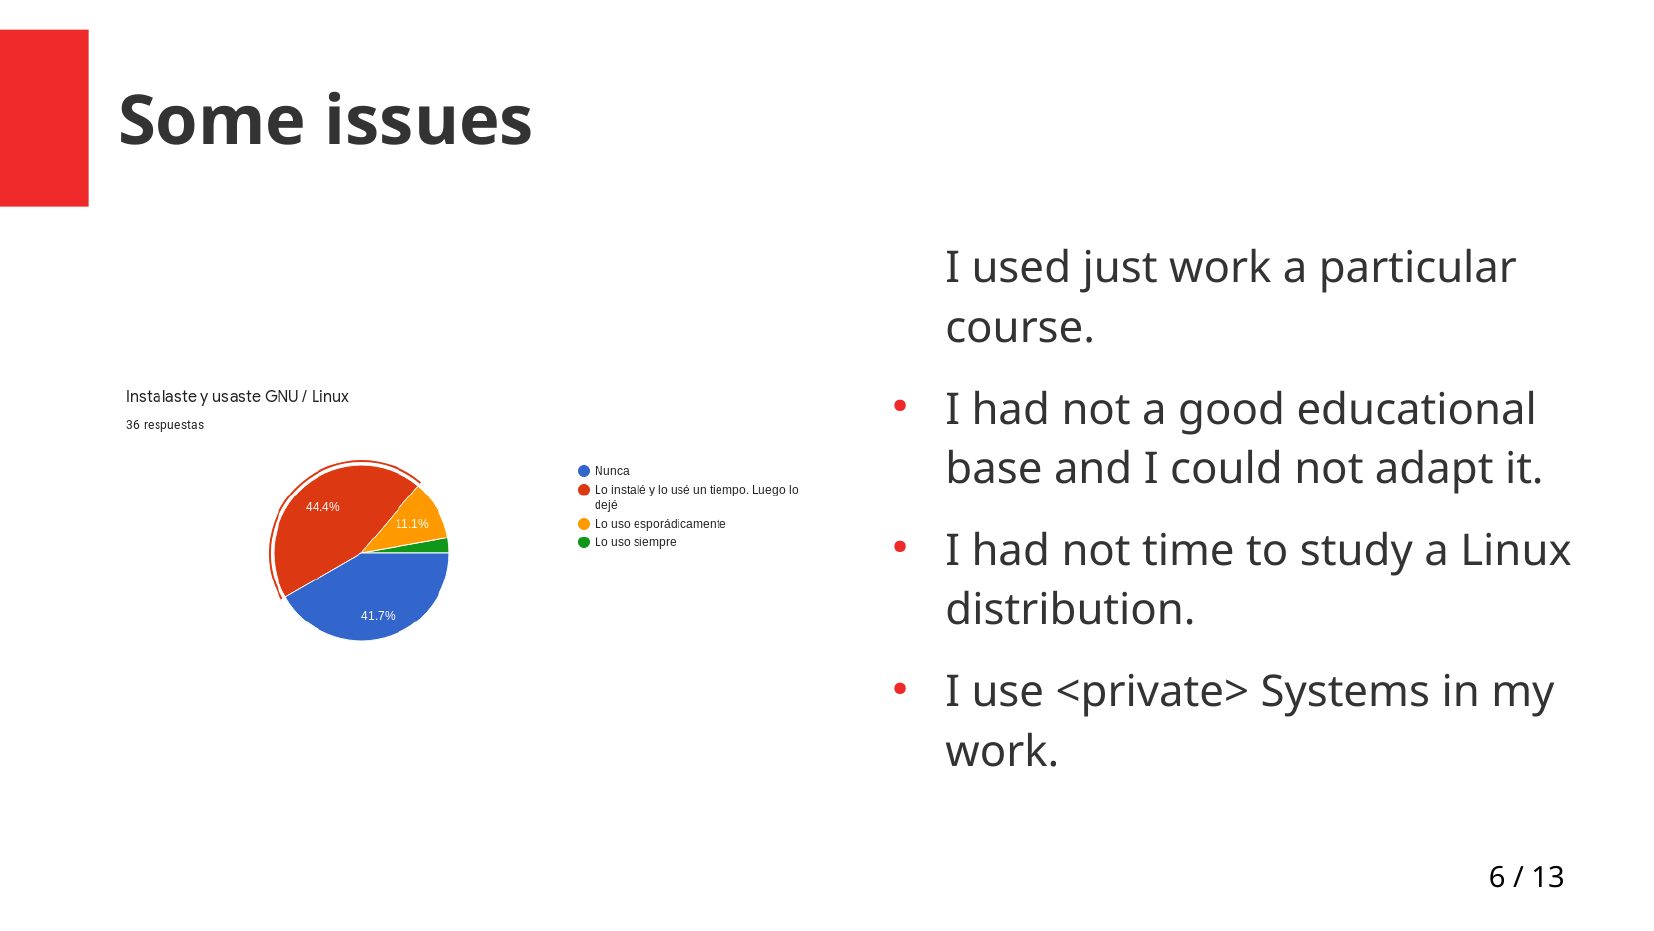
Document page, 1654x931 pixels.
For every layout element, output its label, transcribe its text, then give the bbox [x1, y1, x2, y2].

picture [118, 369, 839, 664]
title Some issues [118, 29, 1595, 207]
list I used just work a particular course. I had not a good educational base and I could not adapt it. I had not time to study a Linux distribution. I use <private> Systems in my work. [874, 236, 1596, 798]
